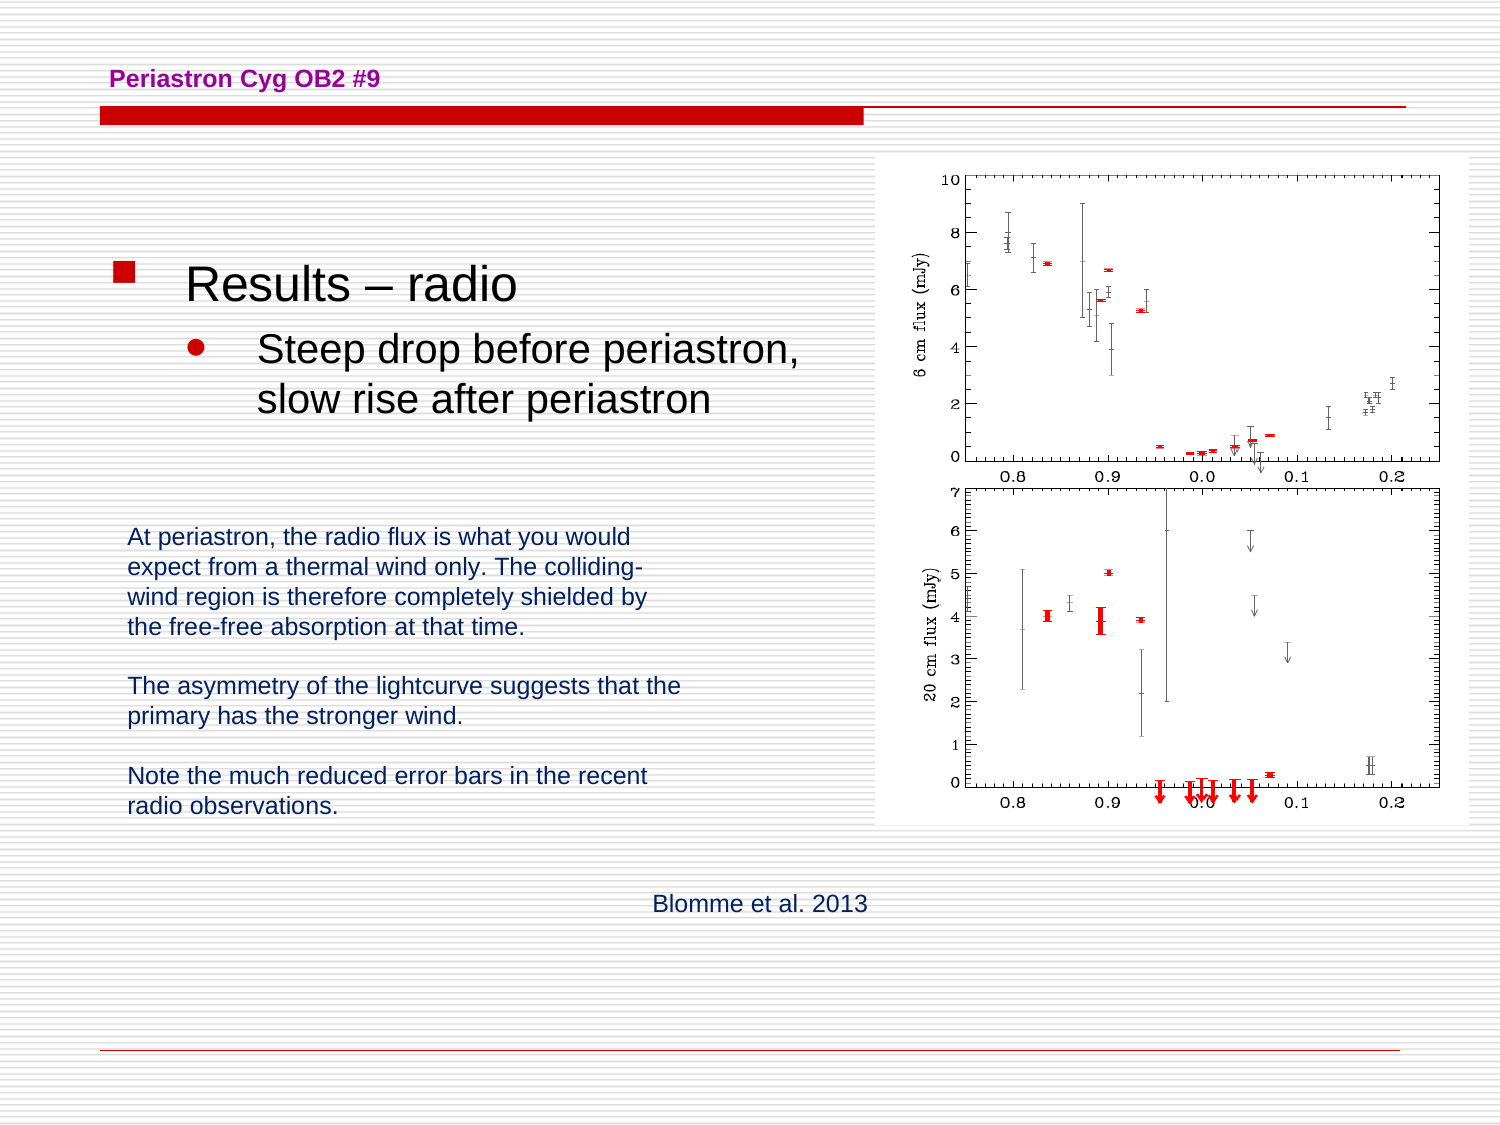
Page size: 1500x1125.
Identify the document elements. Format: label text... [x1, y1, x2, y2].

list Results – radio Steep drop before periastron, slow rise after periastron [92, 243, 826, 919]
text_box Blomme et al. 2013 [637, 879, 888, 926]
picture [0, 0, 1500, 1125]
title Periastron Cyg OB2 #9 [94, 50, 1407, 100]
text_box At periastron, the radio flux is what you would expect from a thermal wind only. The colliding-wind region is therefore completely shielded by the free-free absorption at that time. The asymmetry of the lightcurve suggests that the primary has the stronger wind. Note the much reduced error bars in the recent radio observations. [112, 512, 701, 828]
